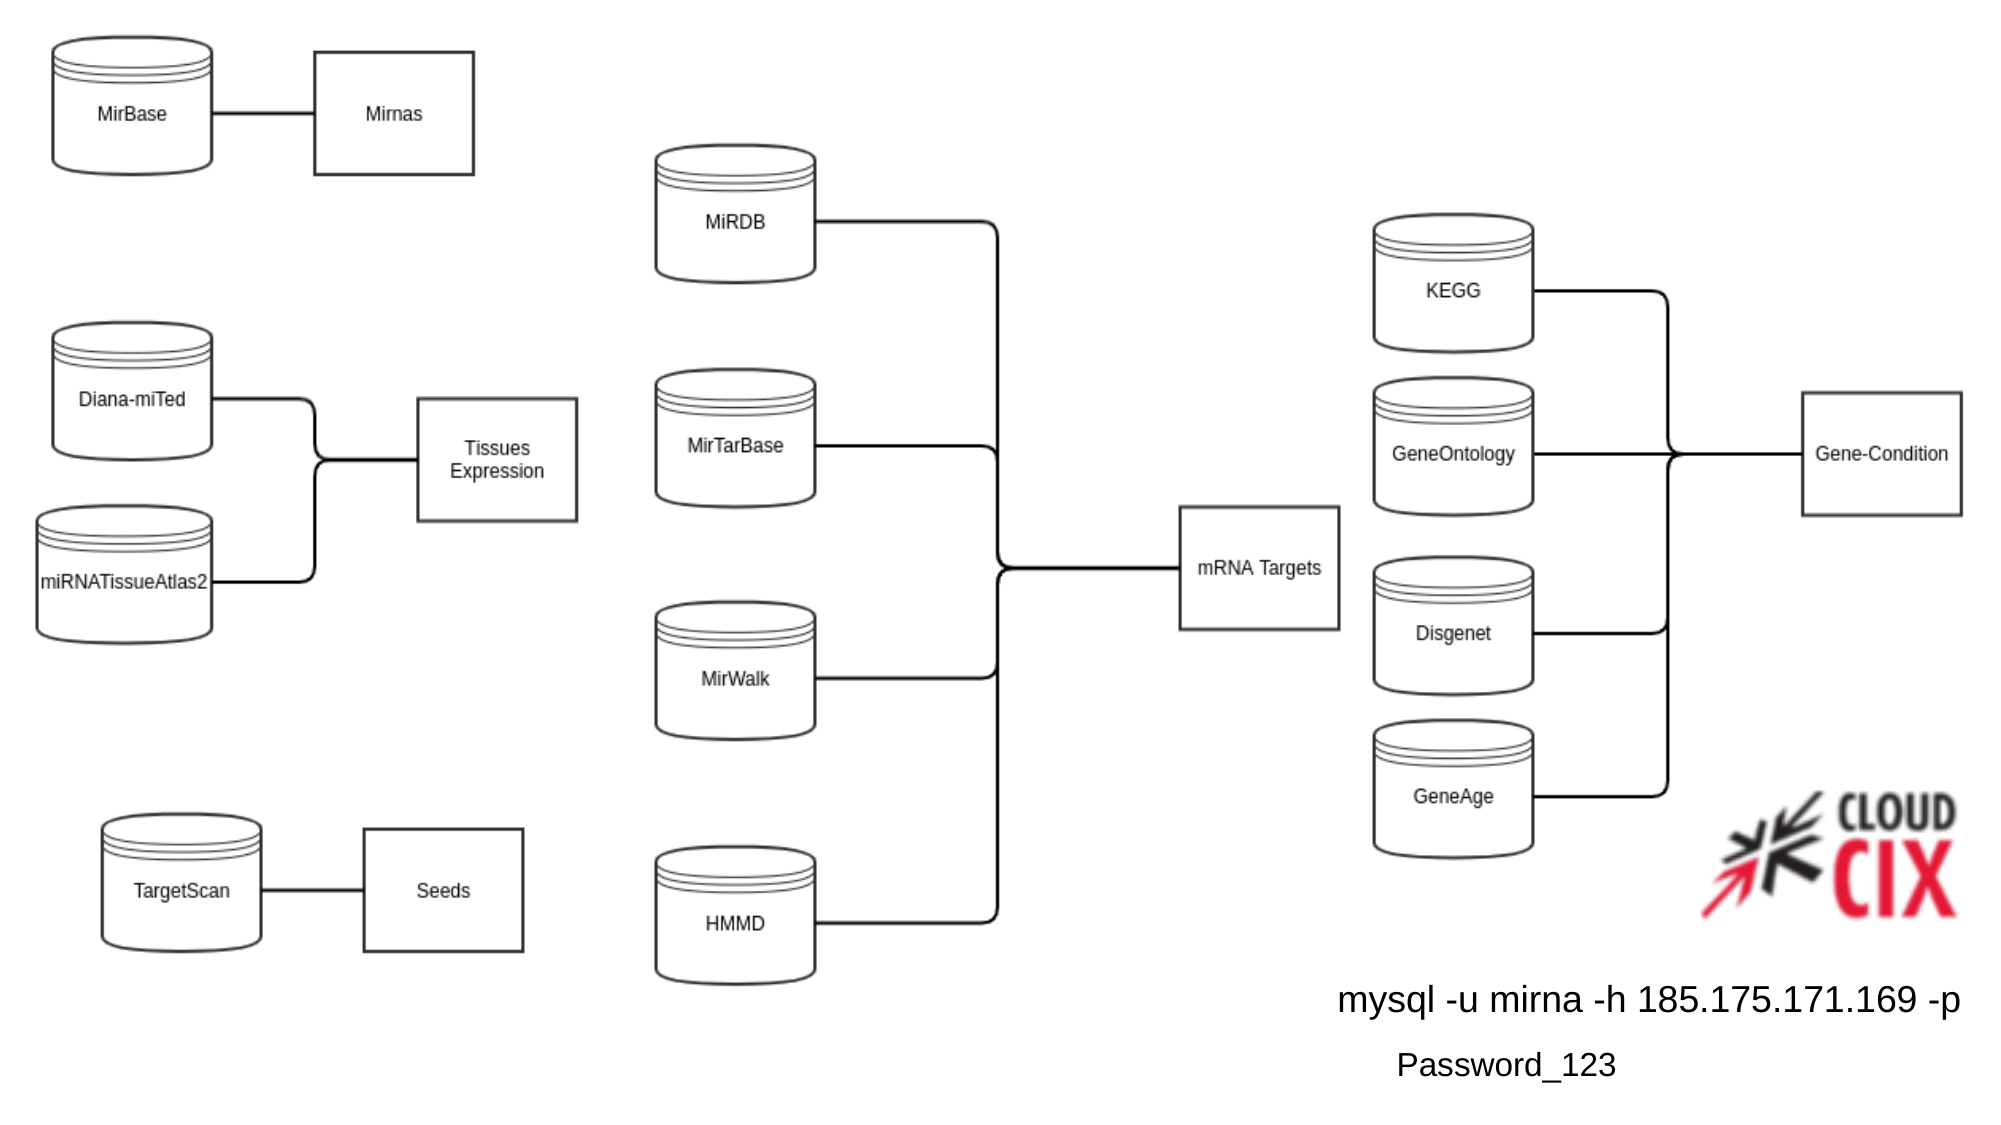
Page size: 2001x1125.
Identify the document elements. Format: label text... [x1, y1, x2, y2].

picture [17, 20, 597, 650]
picture [59, 744, 591, 1010]
text_box Password_123 [1381, 1039, 1871, 1125]
text_box mysql -u mirna -h 185.175.171.169 -p [1322, 970, 1977, 1028]
picture [607, 128, 1992, 1010]
